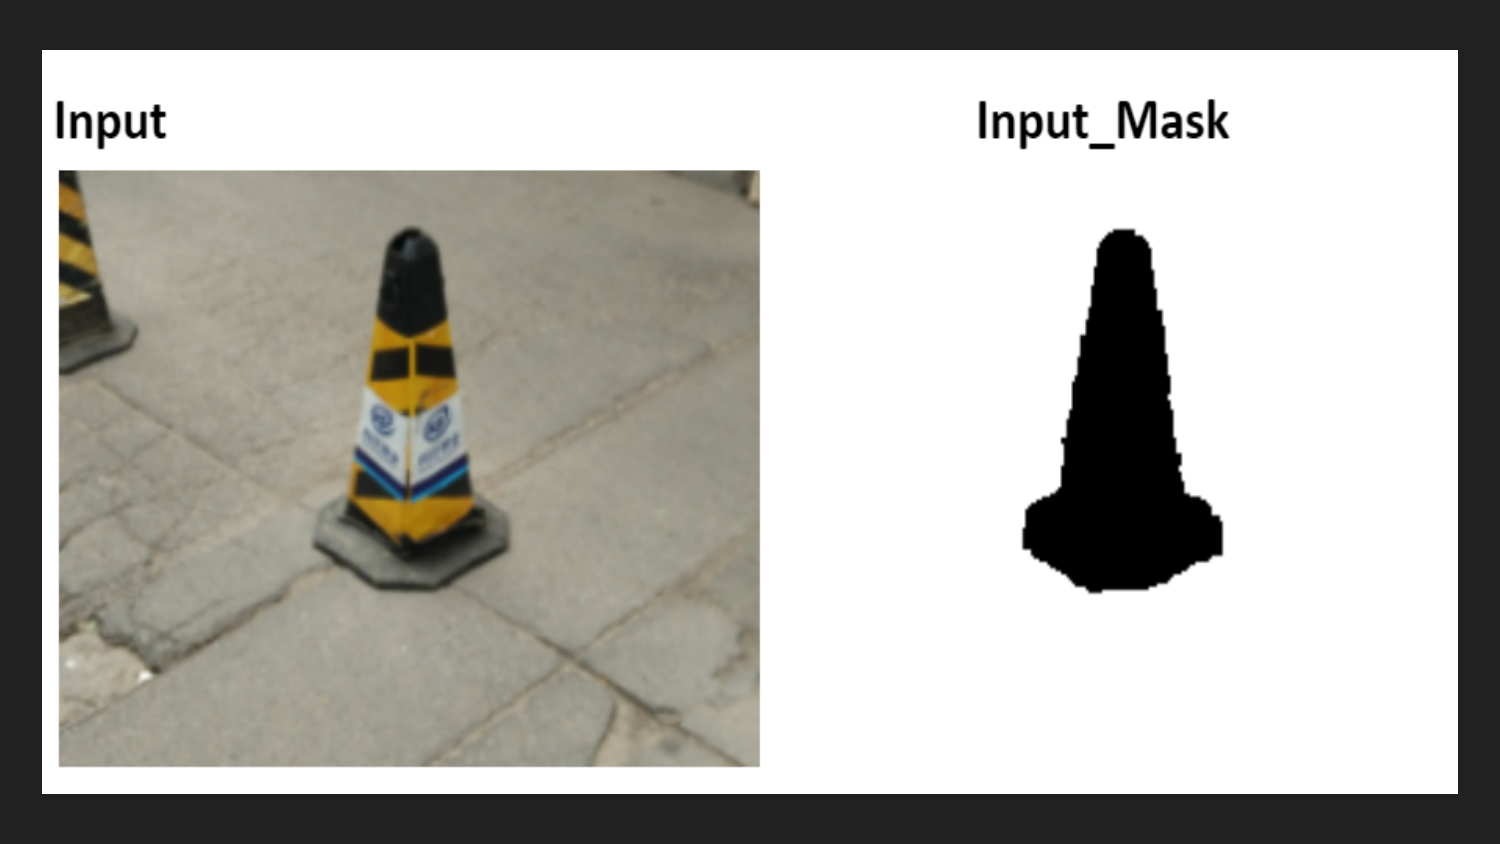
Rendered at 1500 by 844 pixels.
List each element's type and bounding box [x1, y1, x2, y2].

picture [42, 50, 1458, 794]
